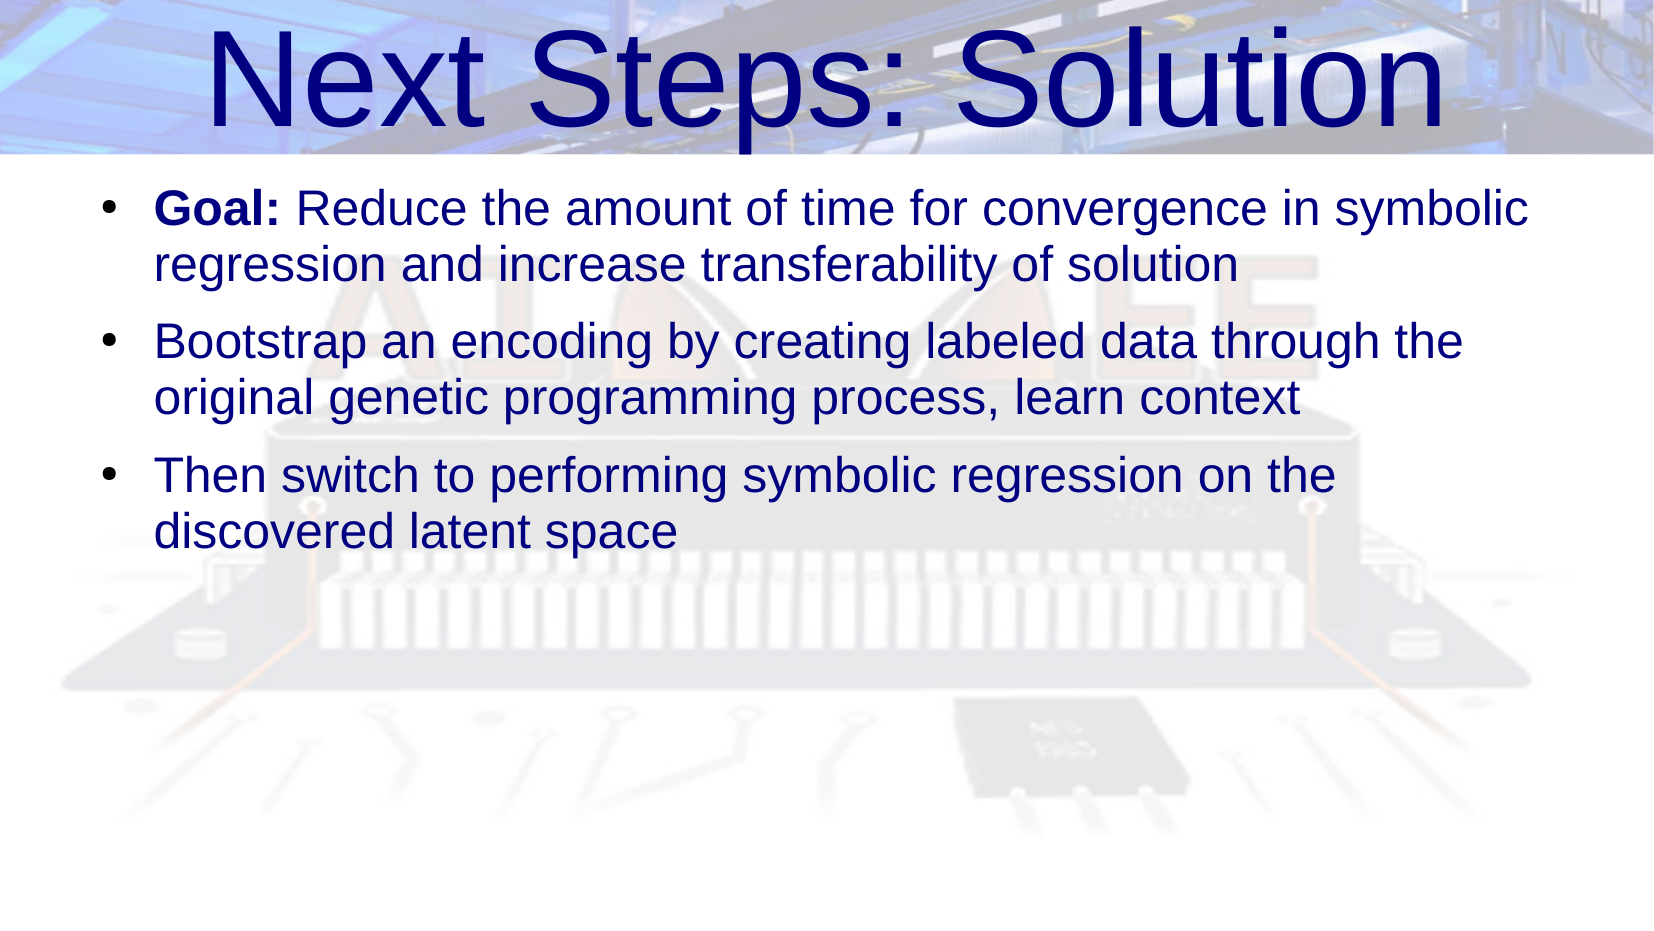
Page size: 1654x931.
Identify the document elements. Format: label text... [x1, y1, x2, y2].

title Next Steps: Solution [82, 37, 1571, 121]
list Goal: Reduce the amount of time for convergence in symbolic regression and increase transferability of solution Bootstrap an encoding by creating labeled data through the original genetic programming process, learn context Then switch to performing symbolic regression on the discovered latent space [82, 180, 1538, 811]
picture [0, 0, 1654, 931]
